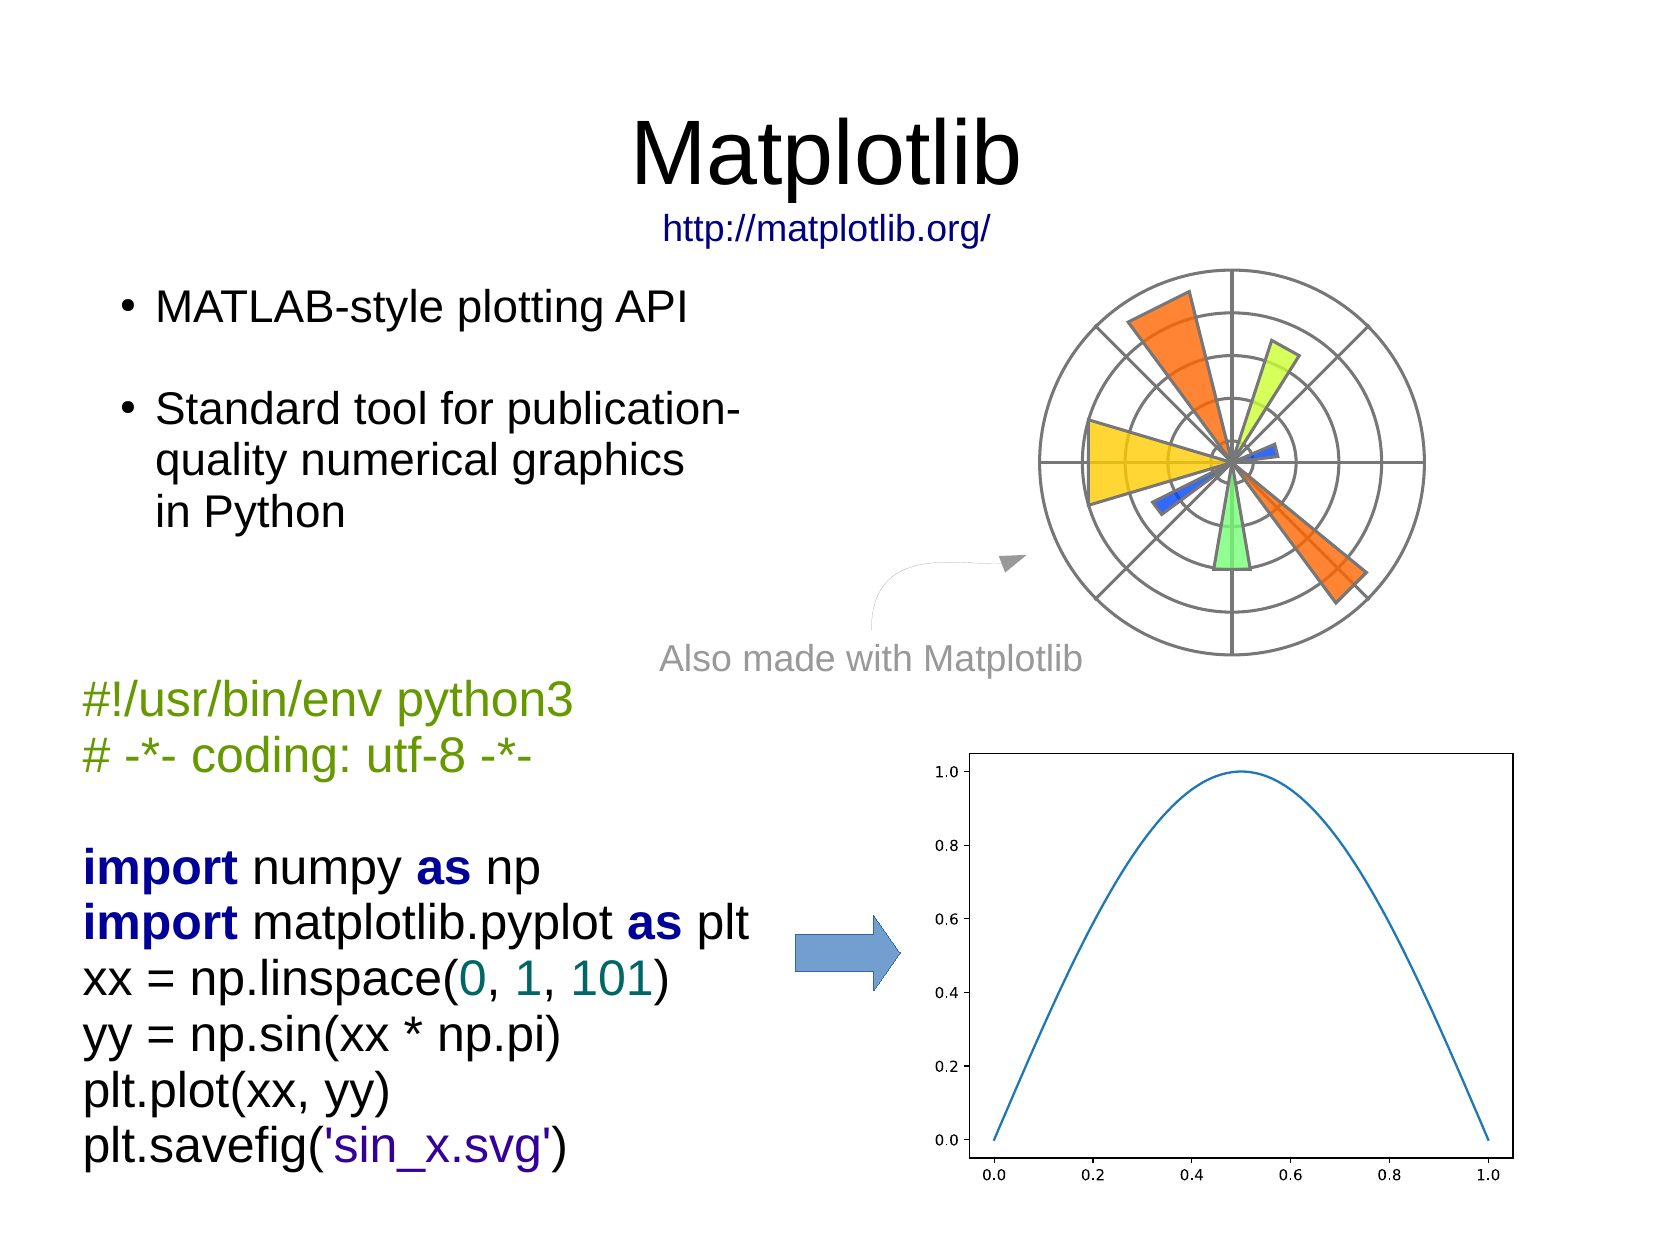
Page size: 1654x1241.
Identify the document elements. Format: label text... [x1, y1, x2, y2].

text_box http://matplotlib.org/ [647, 199, 1007, 257]
title Matplotlib [82, 49, 1571, 257]
picture [881, 690, 1582, 1216]
text_box [795, 915, 901, 991]
text_box Also made with Matplotlib [644, 630, 1099, 687]
text_box #!/usr/bin/env python3 # -*- coding: utf-8 -*- import numpy as np import matplotlib.pyplot as plt xx = np.linspace(0, 1, 101) yy = np.sin(xx * np.pi) plt.plot(xx, yy) plt.savefig('sin_x.svg') [67, 664, 1186, 1186]
picture [1035, 265, 1430, 660]
text_box MATLAB-style plotting API Standard tool for publication-quality numerical graphics in Python [105, 273, 826, 664]
